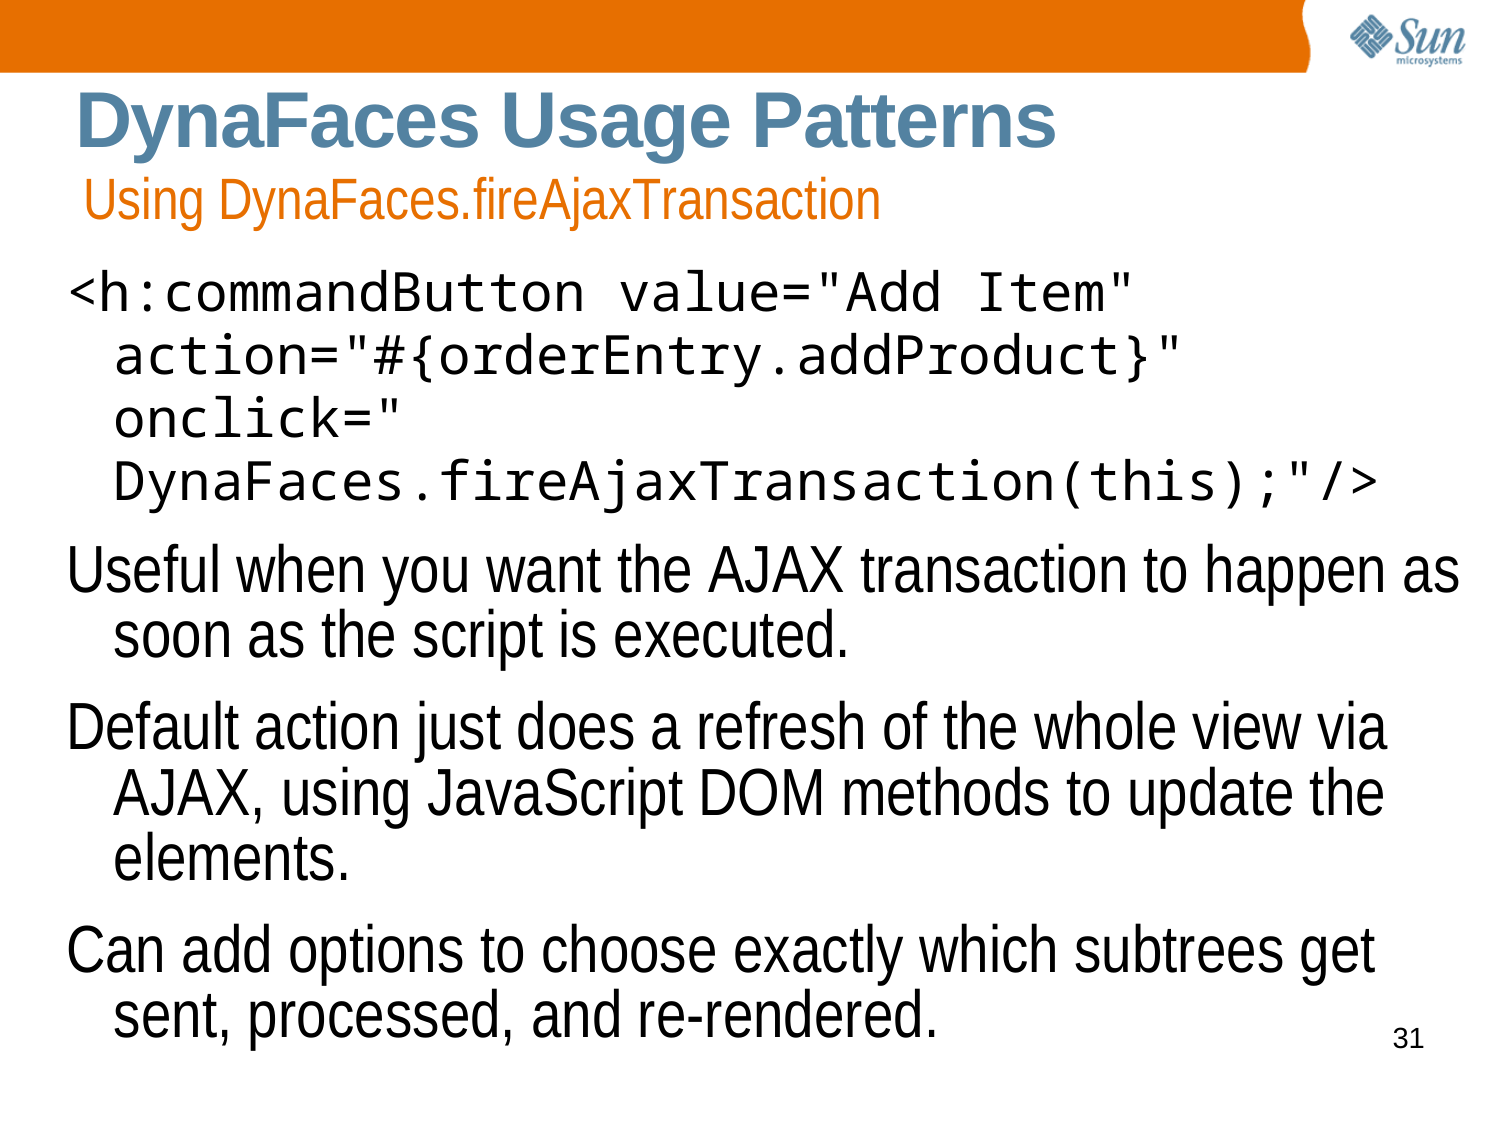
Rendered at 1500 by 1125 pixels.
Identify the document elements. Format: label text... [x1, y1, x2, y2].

list <h:commandButton value="Add Item" action="#{orderEntry.addProduct}" onclick=" DynaFaces.fireAjaxTransaction(this);"/> Useful when you want the AJAX transaction to happen as soon as the script is executed. Default action just does a refresh of the whole view via AJAX, using JavaScript DOM methods to update the elements. Can add options to choose exactly which subtrees get sent, processed, and re-rendered. [46, 261, 1472, 1125]
picture [0, 0, 1500, 75]
text_box Using DynaFaces.fireAjaxTransaction [83, 174, 1351, 242]
title DynaFaces Usage Patterns [75, 83, 1437, 188]
